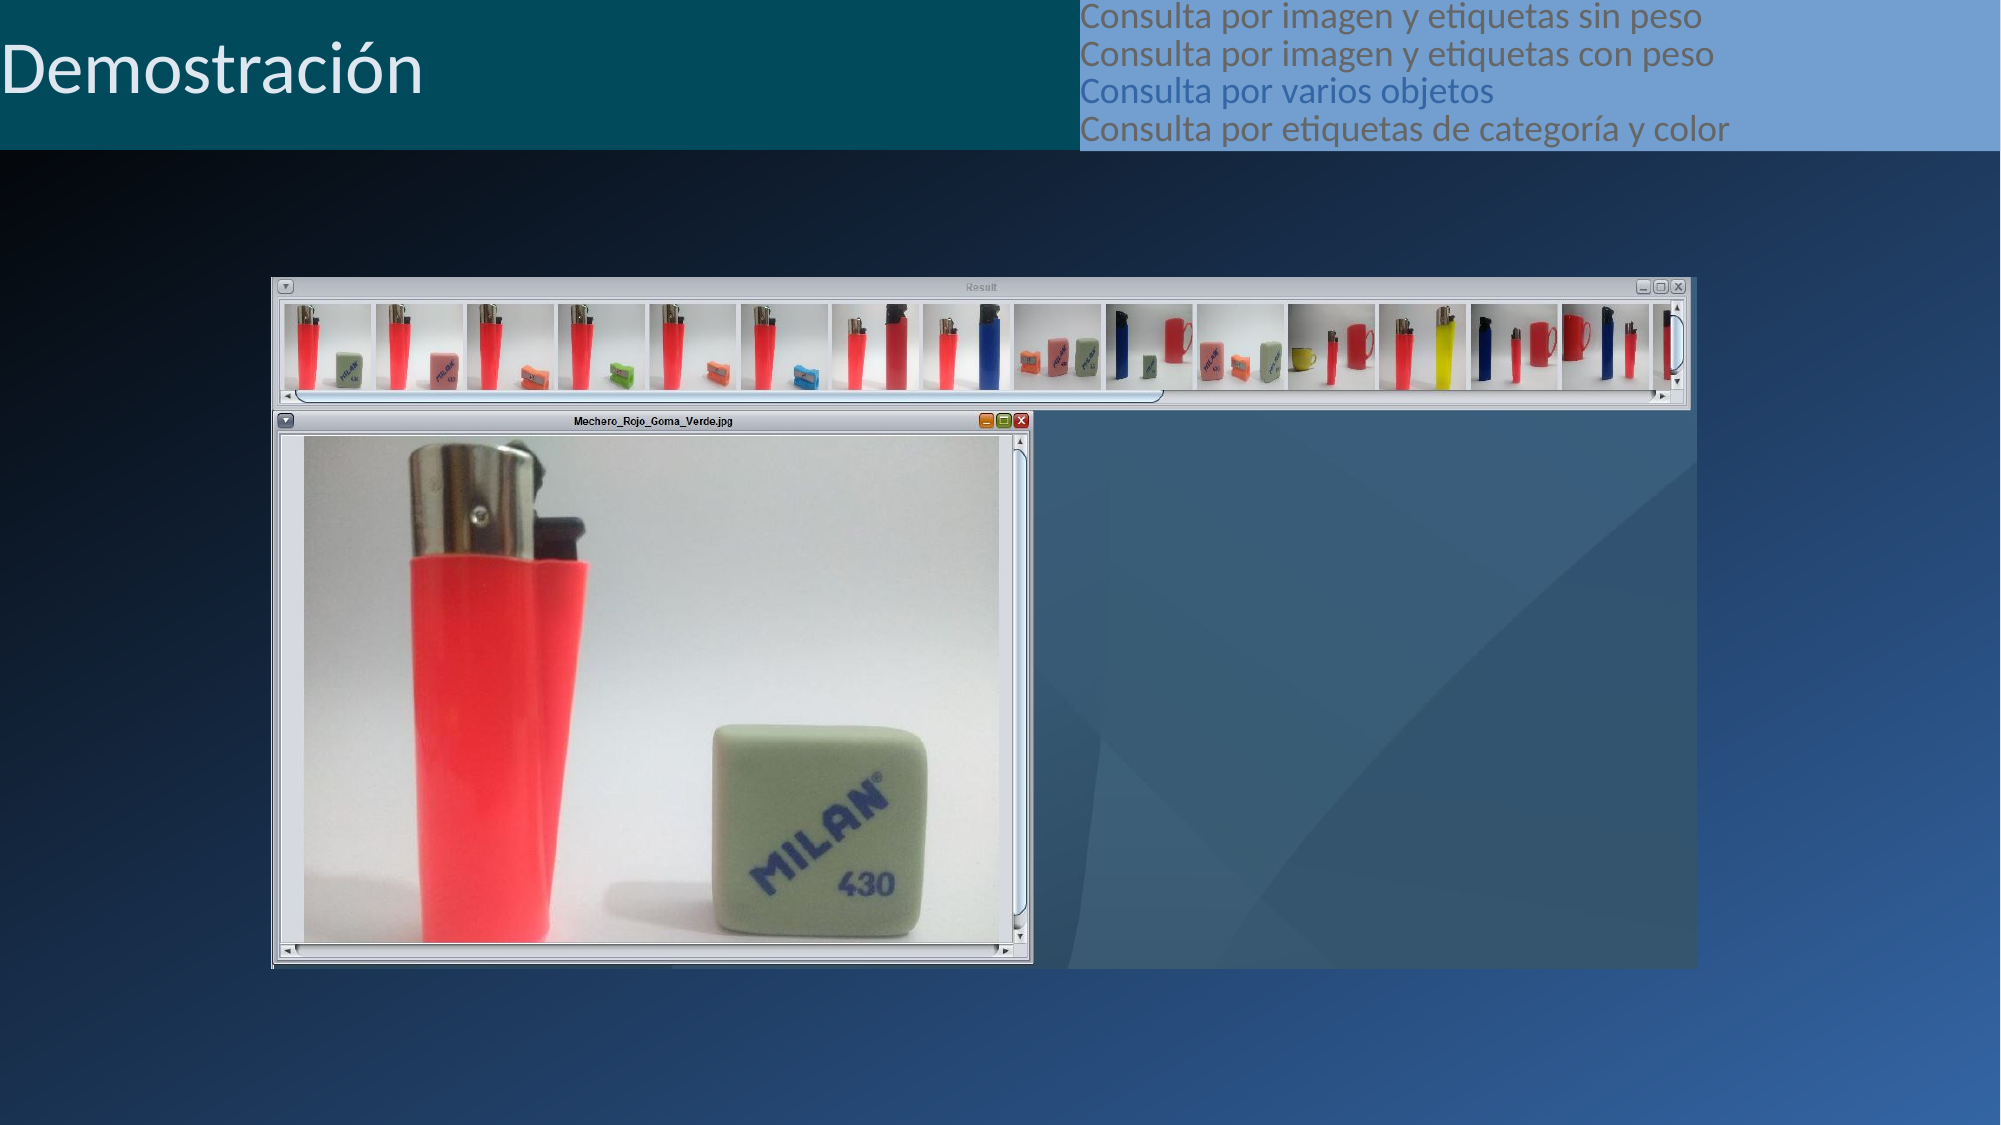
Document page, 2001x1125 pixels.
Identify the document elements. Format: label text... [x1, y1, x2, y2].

title Demostración [0, 0, 1080, 150]
picture [271, 277, 1697, 969]
title Consulta por imagen y etiquetas sin peso Consulta por imagen y etiquetas con peso Consulta por varios objetos Consulta por etiquetas de categoría y color [1080, 0, 2001, 152]
